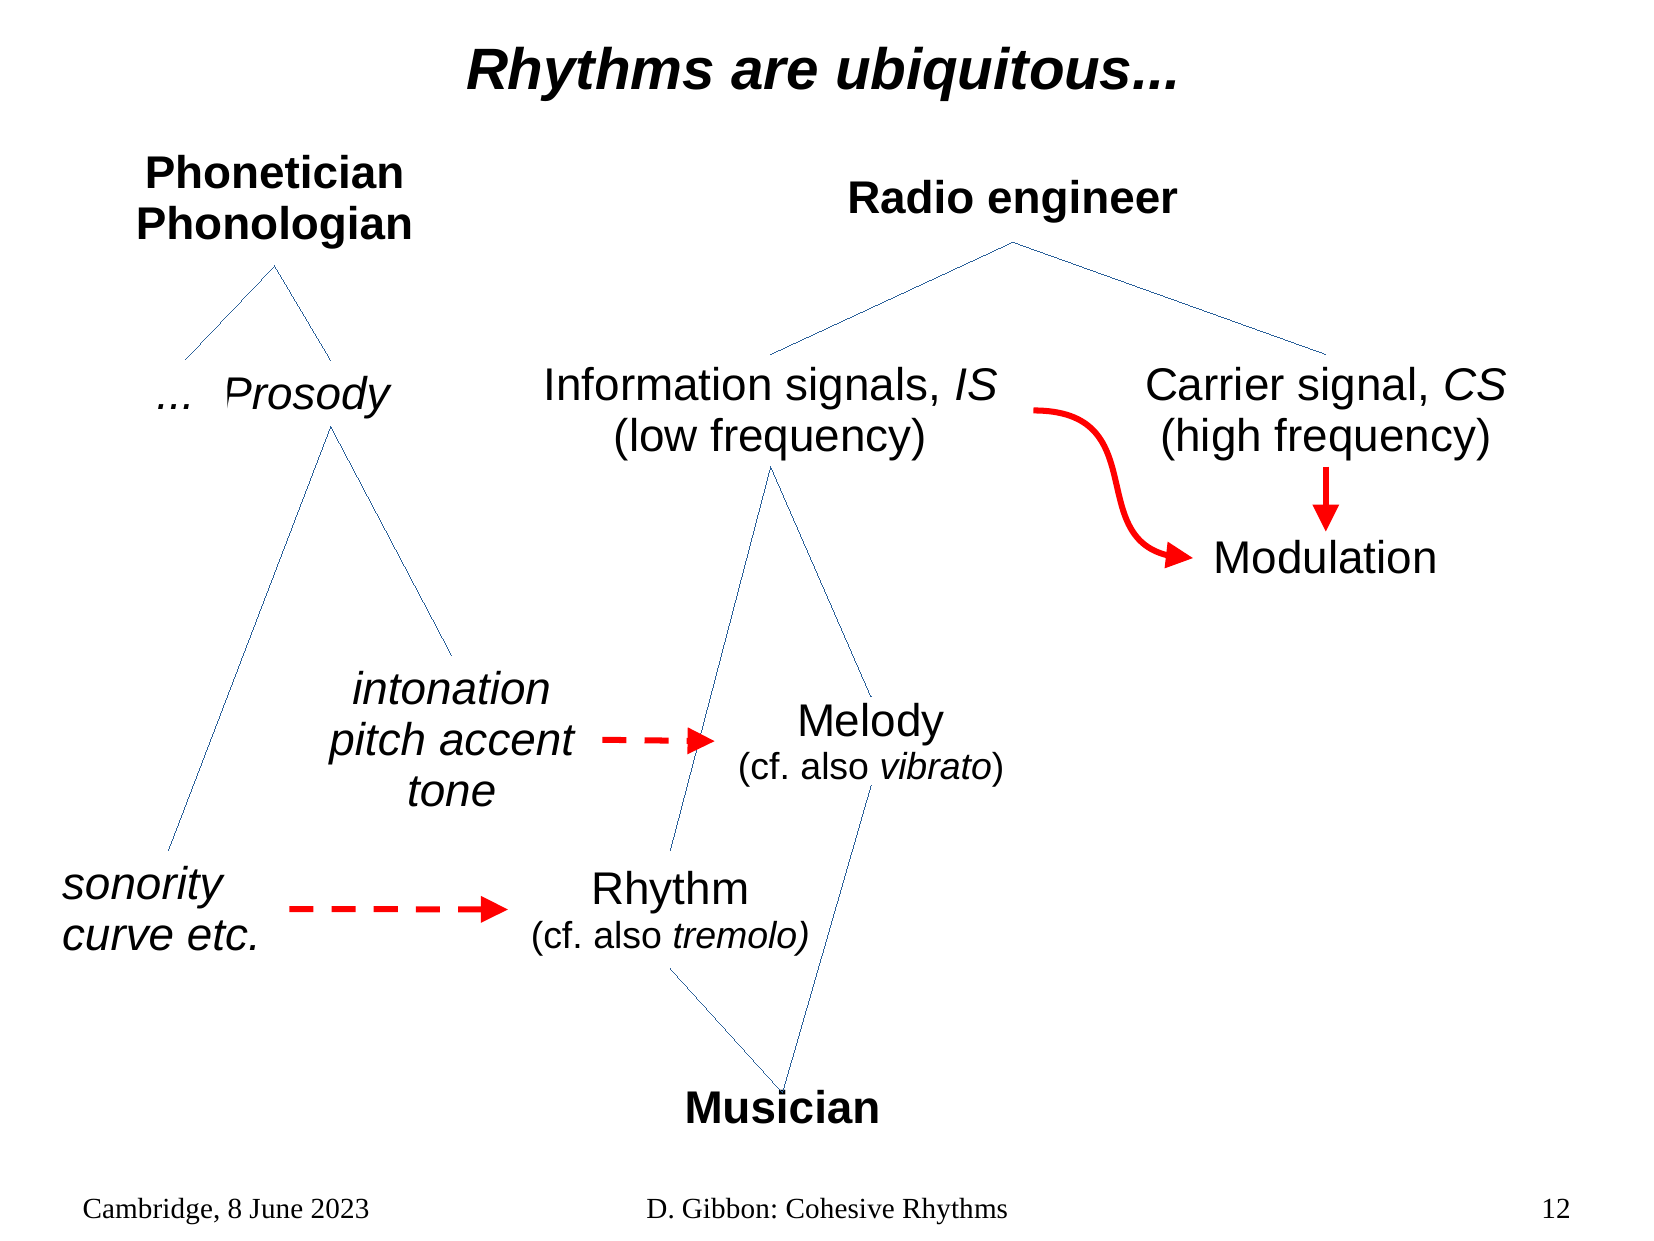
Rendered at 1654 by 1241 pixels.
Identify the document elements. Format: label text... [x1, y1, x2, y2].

text_box Information signals, IS (low frequency) [507, 354, 1034, 467]
text_box intonation pitch accent tone [301, 655, 603, 825]
text_box Modulation [1192, 531, 1459, 585]
text_box Radio engineer [773, 153, 1252, 243]
title Rhythms are ubiquitous... [11, 19, 1636, 119]
text_box Prosody [230, 381, 247, 393]
text_box Prosody [228, 360, 455, 427]
text_box Phonetician Phonologian [82, 129, 467, 266]
text_box Melody (cf. also vibrato) [714, 696, 1028, 786]
text_box Musician [637, 1062, 928, 1152]
text_box Carrier signal, CS (high frequency) [1098, 354, 1554, 467]
text_box sonority curve etc. [47, 850, 290, 968]
text_box Rhythm (cf. also tremolo) [507, 850, 833, 969]
text_box ... [141, 360, 228, 427]
